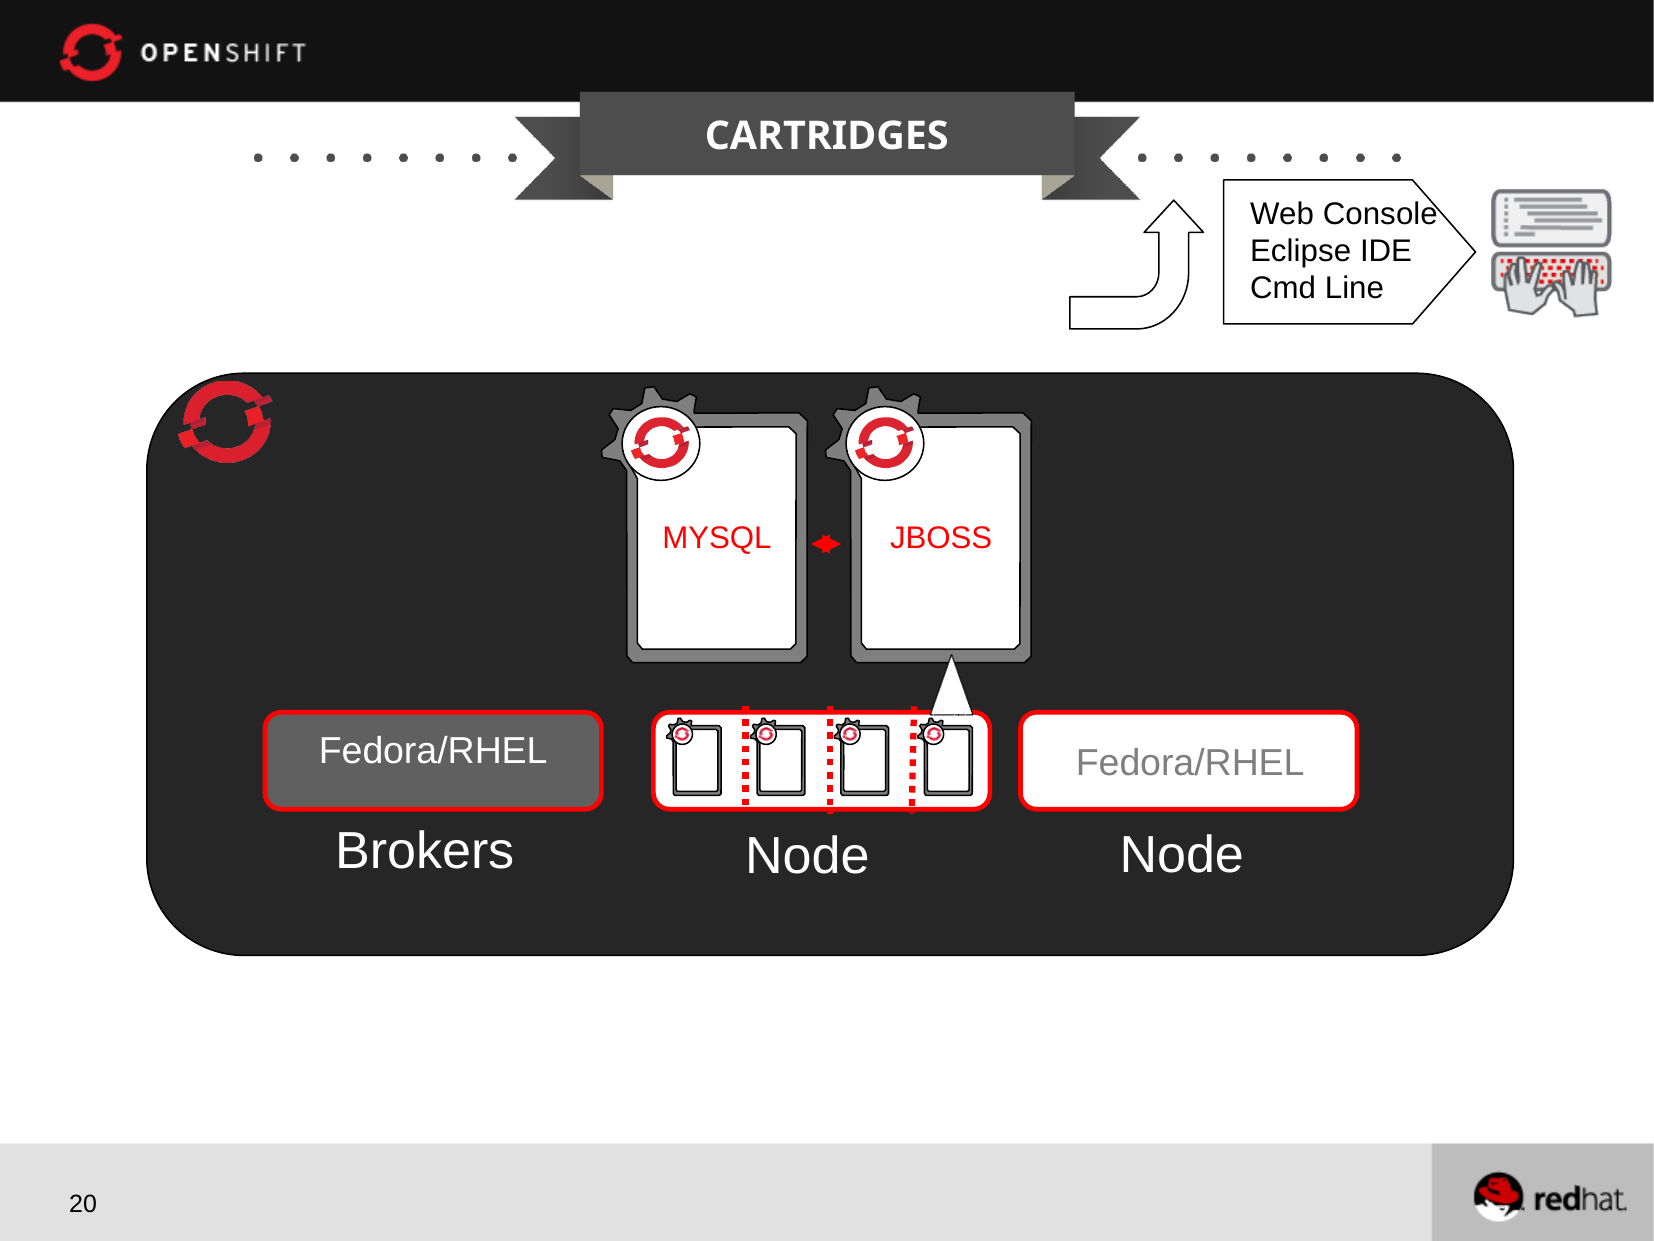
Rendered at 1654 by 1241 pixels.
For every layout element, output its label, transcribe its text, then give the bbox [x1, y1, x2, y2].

text_box [146, 373, 1514, 956]
text_box Node [730, 814, 885, 892]
text_box Brokers [320, 809, 530, 887]
picture [0, 0, 1654, 1241]
text_box JBOSS [875, 510, 1008, 563]
text_box CARTRIDGES [581, 101, 1073, 166]
text_box MYSQL [647, 510, 787, 563]
text_box Fedora/RHEL [1021, 730, 1359, 791]
text_box Node [1104, 813, 1260, 891]
text_box Fedora/RHEL [264, 718, 602, 778]
text_box Web Console Eclipse IDE Cmd Line [1235, 185, 1453, 313]
